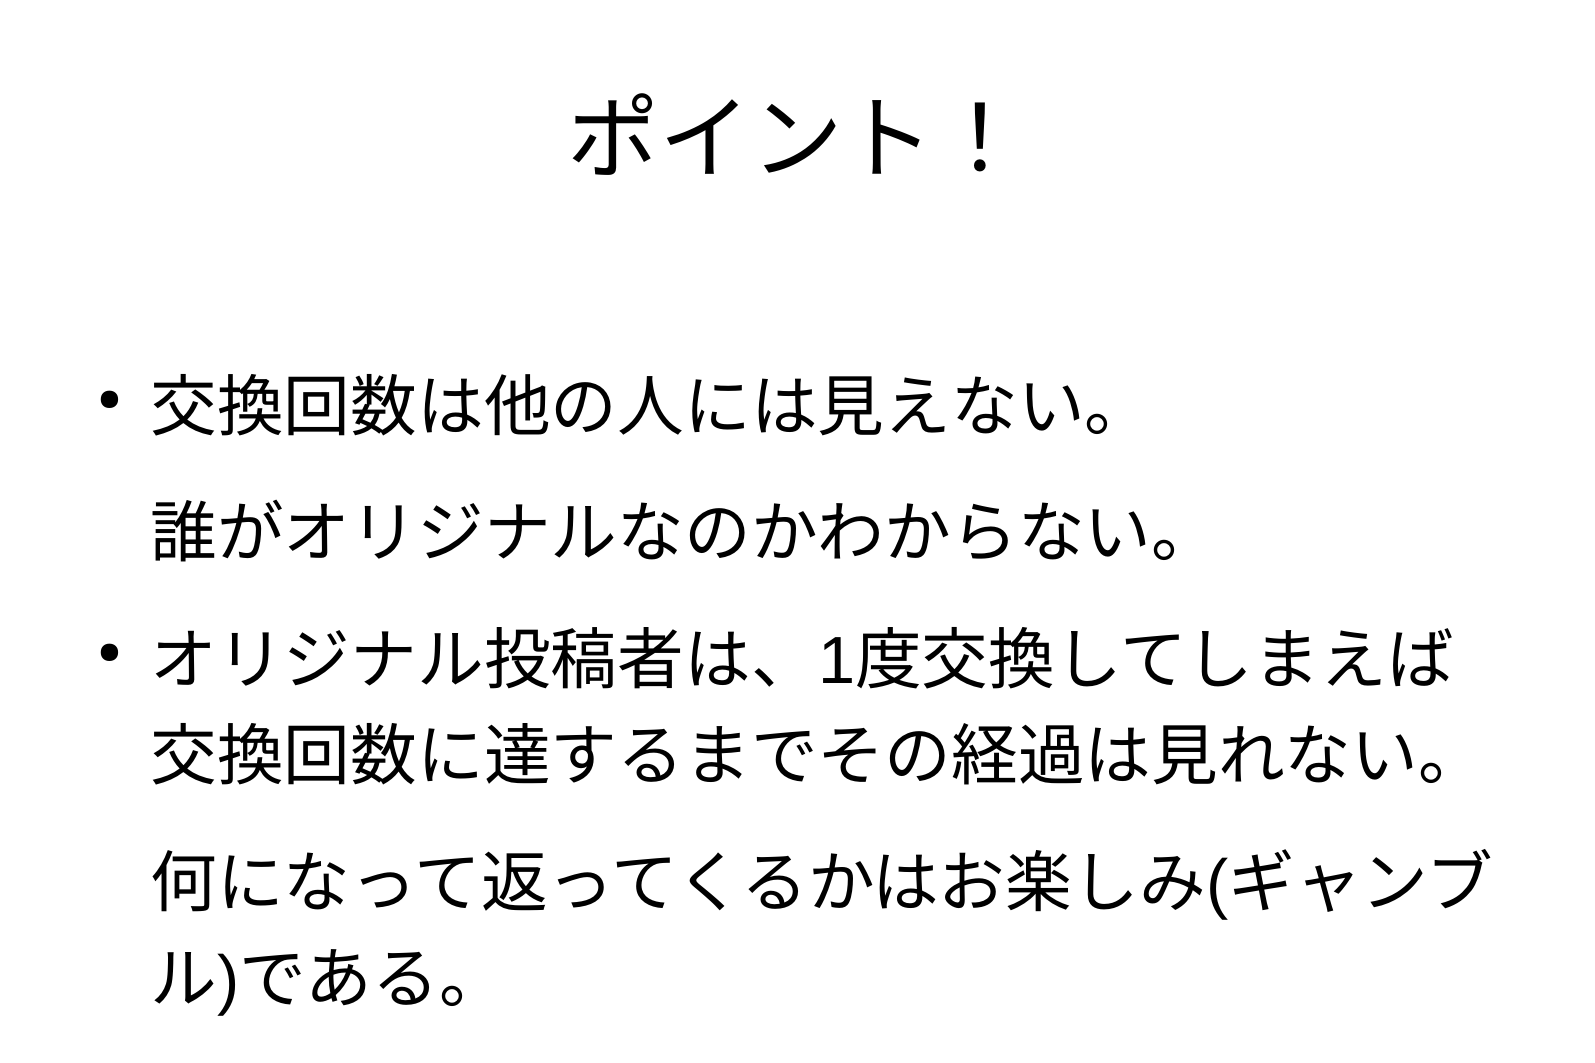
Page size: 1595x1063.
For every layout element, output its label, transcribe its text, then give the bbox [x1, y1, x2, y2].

title ポイント！ [79, 42, 1515, 220]
list 交換回数は他の人には見えない。 誰がオリジナルなのかわからない。 オリジナル投稿者は、1度交換してしまえば交換回数に達するまでその経過は見れない。 何になって返ってくるかはお楽しみ(ギャンブル)である。 [79, 248, 1501, 951]
